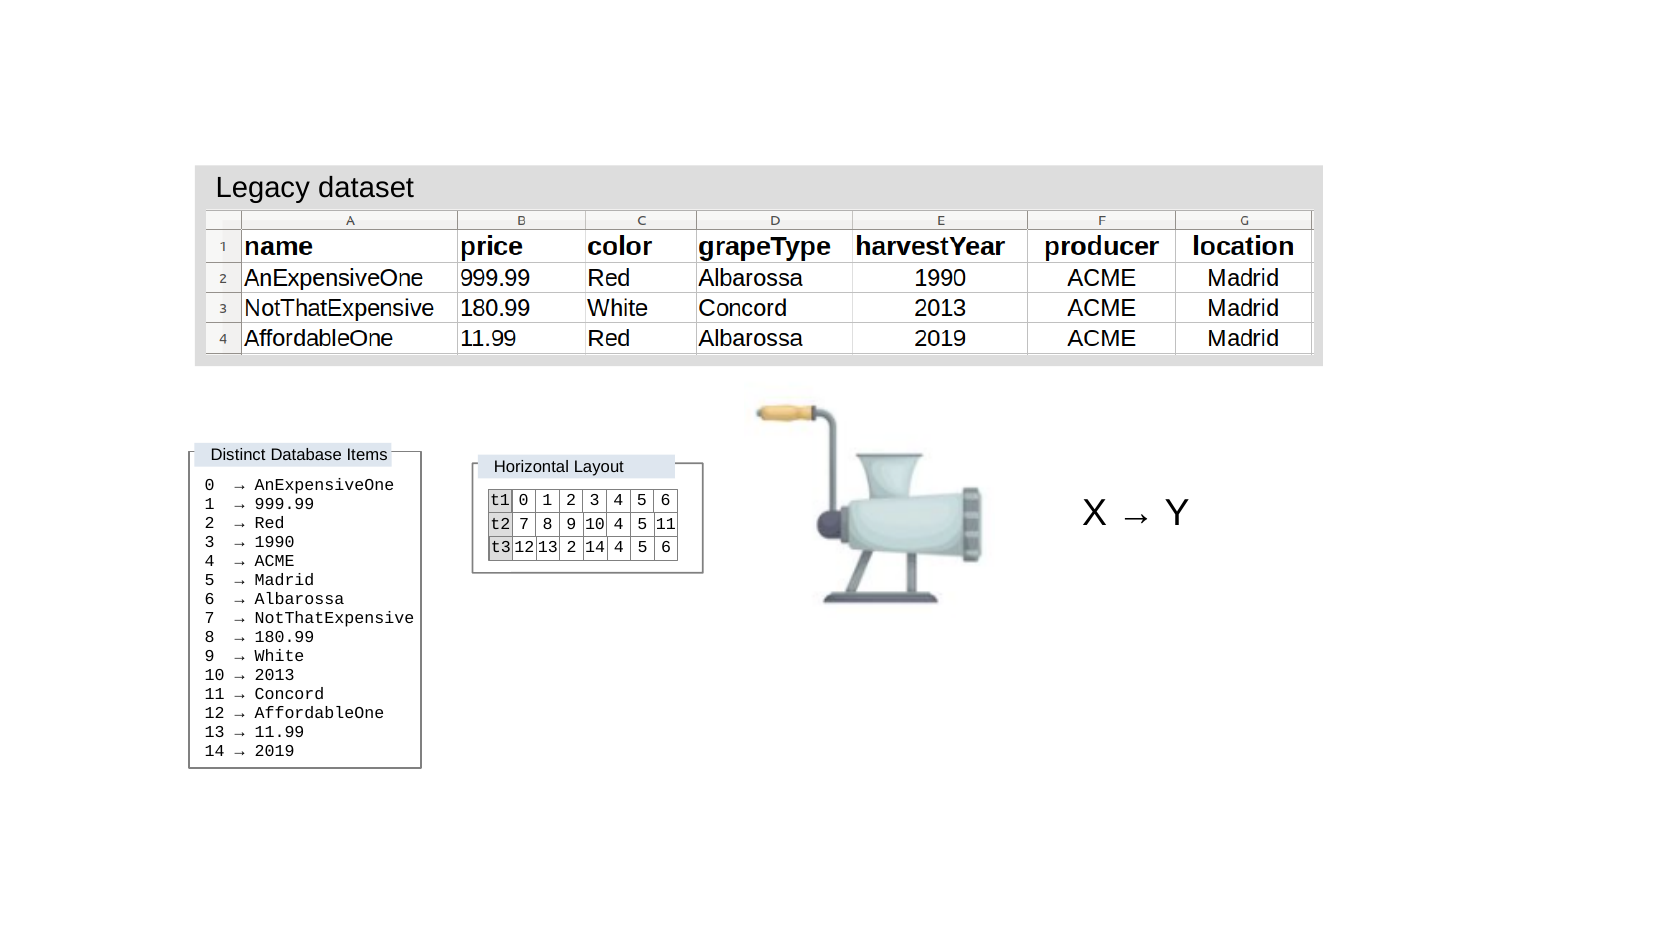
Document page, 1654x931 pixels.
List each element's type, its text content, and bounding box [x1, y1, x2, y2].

text_box t3 [488, 536, 513, 561]
text_box 7 [513, 512, 535, 536]
text_box 6 [653, 489, 678, 512]
text_box [472, 463, 703, 573]
text_box Legacy dataset [200, 163, 455, 212]
text_box 1 [535, 489, 559, 512]
text_box X → Y [1067, 484, 1205, 556]
text_box 8 [535, 512, 559, 536]
picture [744, 367, 995, 621]
text_box 5 [630, 512, 654, 536]
text_box Distinct Database Items [194, 442, 392, 467]
text_box 0 → AnExpensiveOne 1 → 999.99 2 → Red 3 → 1990 4 → ACME 5 → Madrid 6 → Albarossa 7 → NotThatExpensive 8 → 180.99 9 → White 10 → 2013 11 → Concord 12 → AffordableOne 13 → 11.99 14 → 2019 [188, 451, 422, 768]
text_box 9 [559, 512, 583, 536]
text_box t2 [488, 512, 513, 536]
text_box 2 [559, 489, 582, 512]
text_box 3 [582, 489, 606, 512]
text_box t1 [488, 489, 513, 512]
text_box 4 [606, 512, 630, 536]
text_box 10 [583, 512, 606, 536]
text_box 0 [513, 489, 535, 512]
picture [206, 209, 1314, 355]
text_box [194, 165, 1323, 367]
text_box 5 [630, 489, 653, 512]
text_box 5 [630, 536, 654, 561]
text_box 11 [654, 512, 678, 536]
text_box Horizontal Layout [477, 454, 676, 479]
text_box 13 [536, 536, 559, 561]
text_box 6 [654, 536, 678, 561]
text_box 14 [583, 536, 607, 561]
text_box 12 [513, 536, 536, 561]
text_box 4 [606, 489, 630, 512]
text_box 4 [607, 536, 630, 561]
text_box 2 [559, 536, 583, 561]
